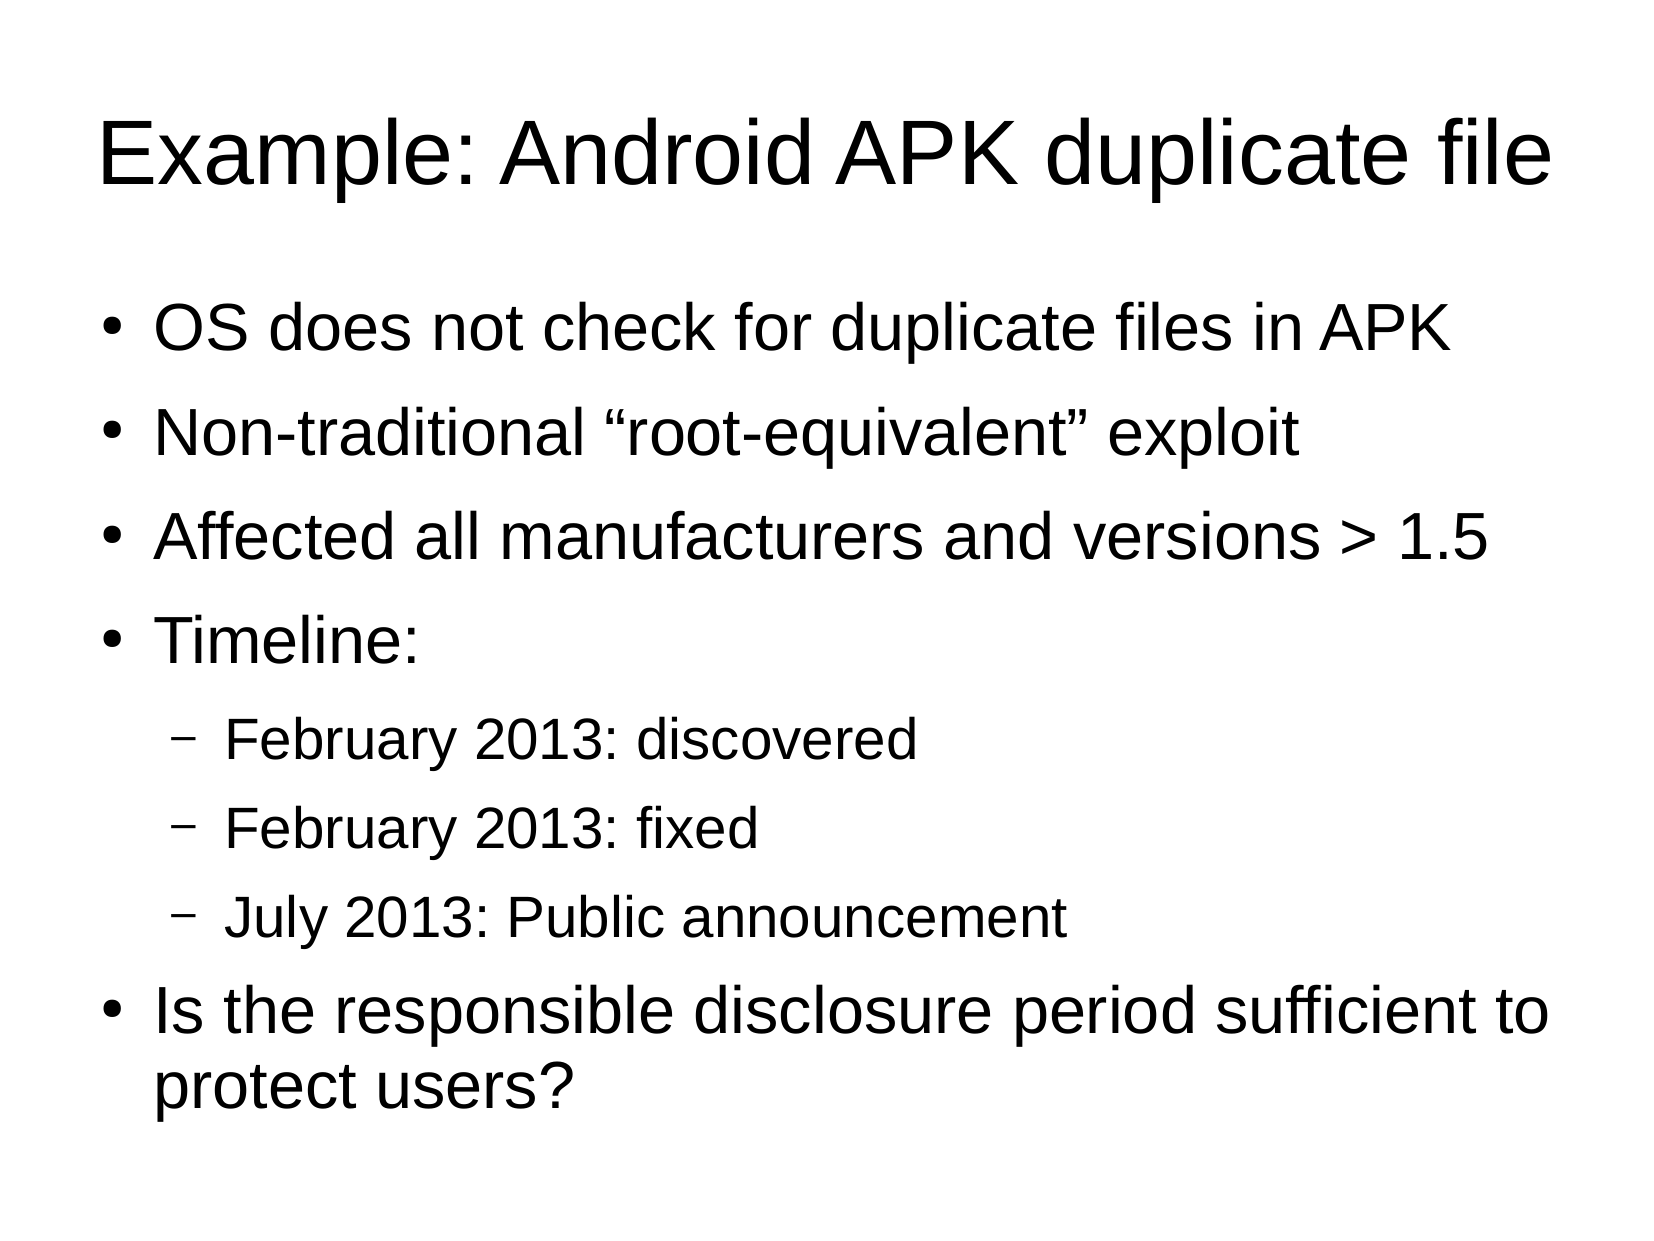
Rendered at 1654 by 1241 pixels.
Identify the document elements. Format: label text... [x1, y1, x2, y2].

title Example: Android APK duplicate file [82, 49, 1571, 257]
list OS does not check for duplicate files in APK Non-traditional “root-equivalent” exploit Affected all manufacturers and versions > 1.5 Timeline: February 2013: discovered February 2013: fixed July 2013: Public announcement Is the responsible disclosure period sufficient to protect users? [82, 290, 1571, 1124]
